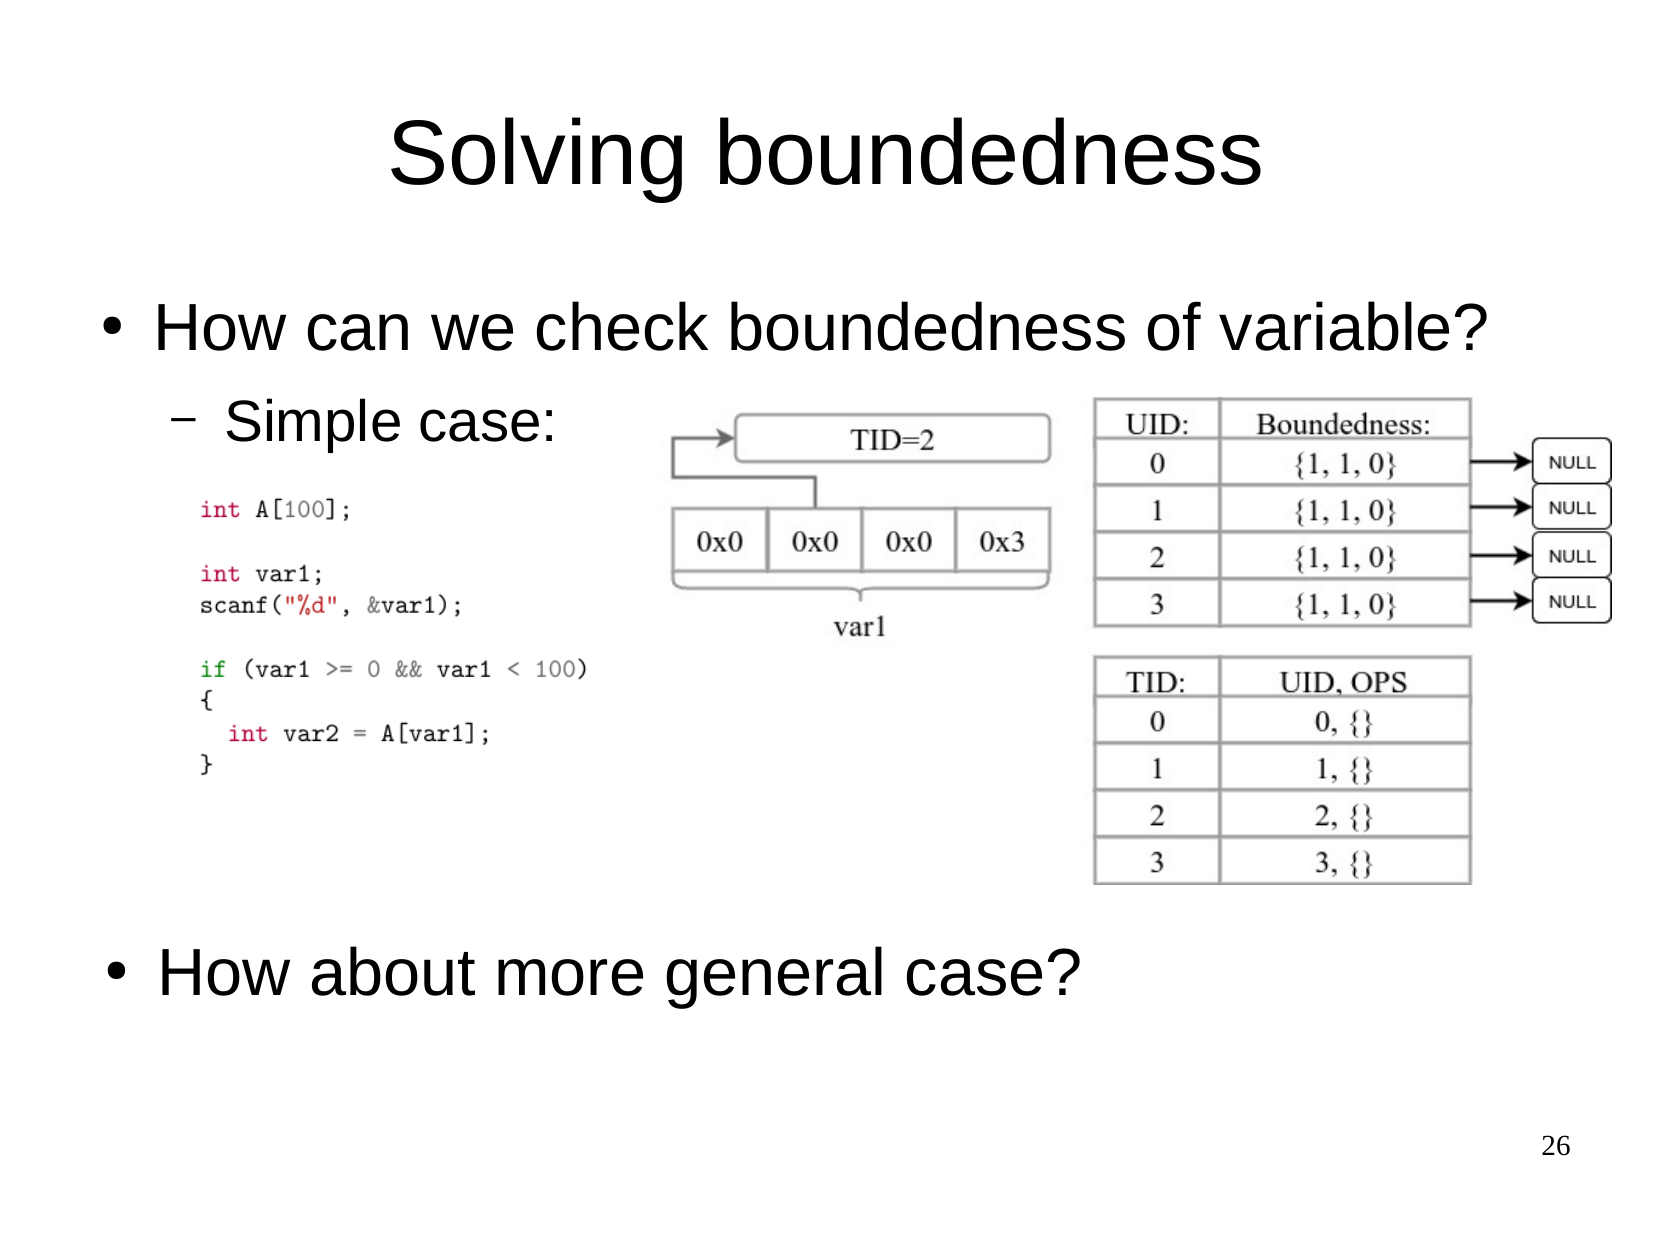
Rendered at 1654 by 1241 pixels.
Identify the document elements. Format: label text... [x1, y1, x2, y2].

title Solving boundedness [82, 49, 1571, 257]
picture [180, 480, 615, 795]
picture [660, 397, 1612, 886]
list How about more general case? [86, 935, 1576, 1111]
list How can we check boundedness of variable? Simple case: [82, 290, 1571, 466]
